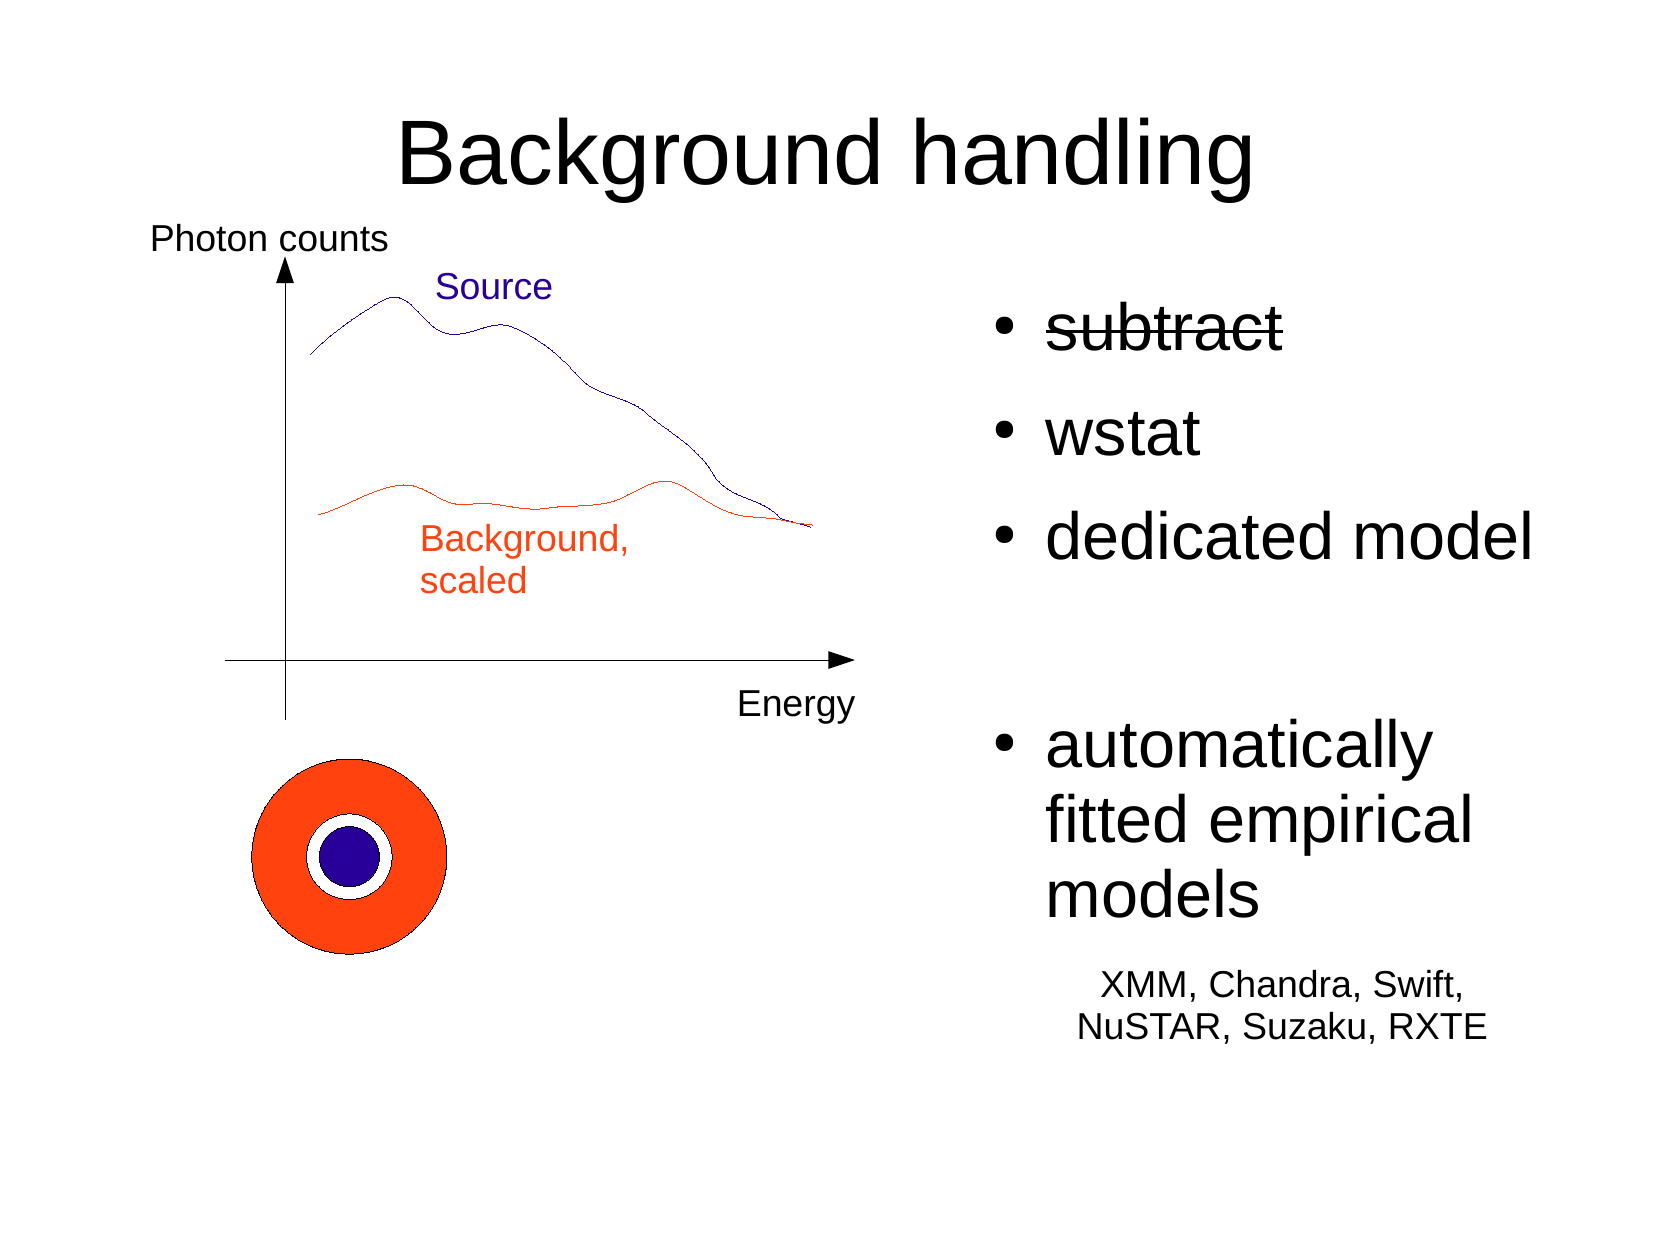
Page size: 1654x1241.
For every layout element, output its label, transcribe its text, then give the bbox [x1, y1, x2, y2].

text_box Energy [495, 675, 871, 732]
list subtract wstat dedicated model automatically fitted empirical models [975, 290, 1571, 1010]
text_box [251, 759, 447, 955]
text_box Background, scaled [405, 510, 661, 609]
text_box Photon counts [135, 210, 421, 267]
text_box Source [420, 258, 706, 316]
text_box XMM, Chandra, Swift, NuSTAR, Suzaku, RXTE [1005, 956, 1561, 1056]
title Background handling [82, 49, 1571, 257]
